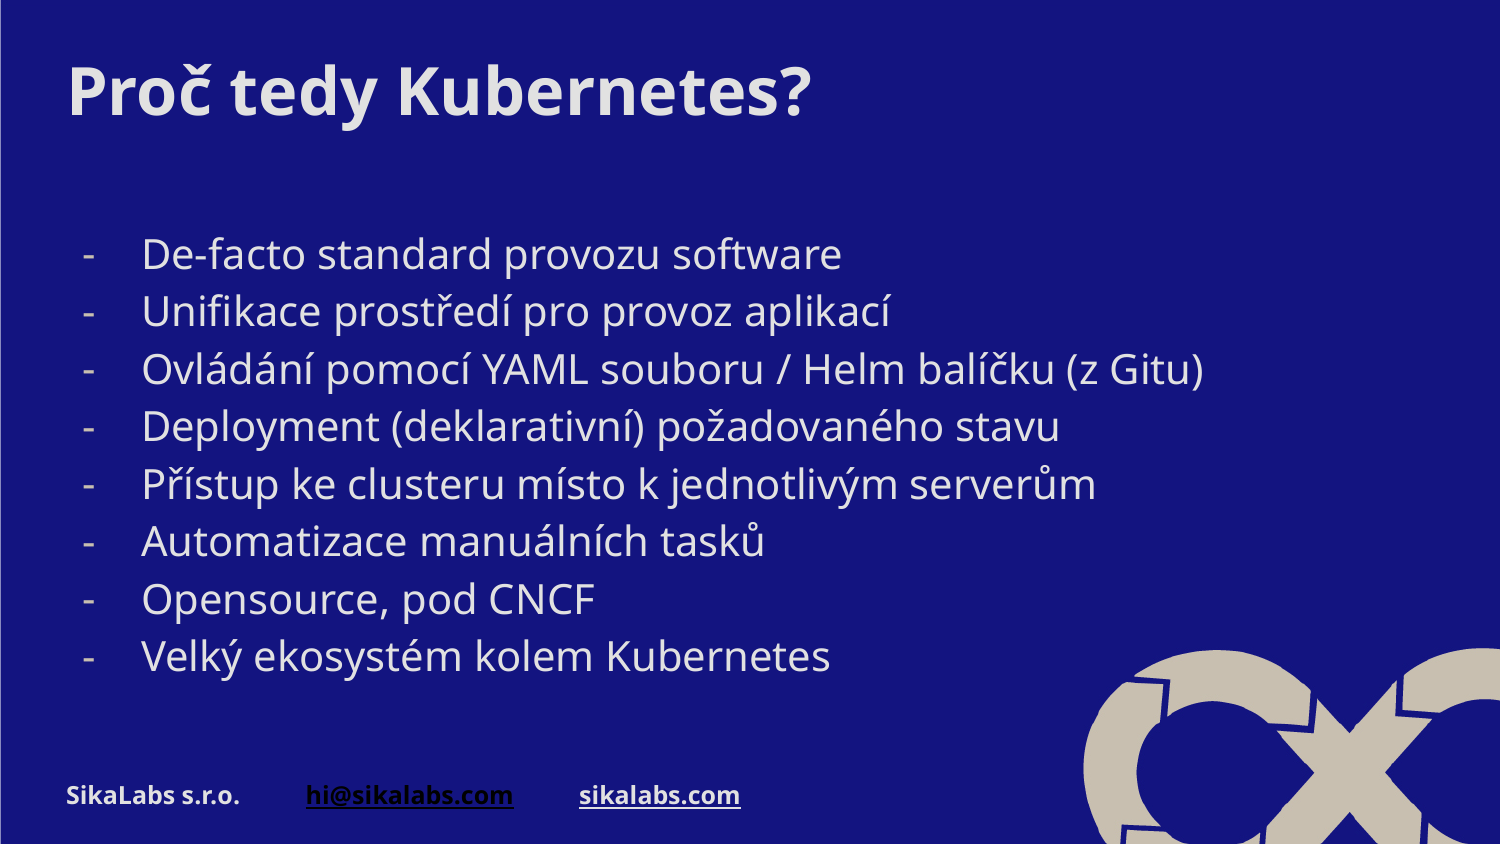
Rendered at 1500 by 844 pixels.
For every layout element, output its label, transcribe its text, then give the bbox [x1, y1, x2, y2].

picture [0, 0, 1500, 844]
list De-facto standard provozu software Unifikace prostředí pro provoz aplikací Ovládání pomocí YAML souboru / Helm balíčku (z Gitu) Deployment (deklarativní) požadovaného stavu Přístup ke clusteru místo k jednotlivým serverům Automatizace manuálních tasků Opensource, pod CNCF Velký ekosystém kolem Kubernetes [51, 205, 1352, 688]
title Proč tedy Kubernetes? [51, 33, 1449, 128]
